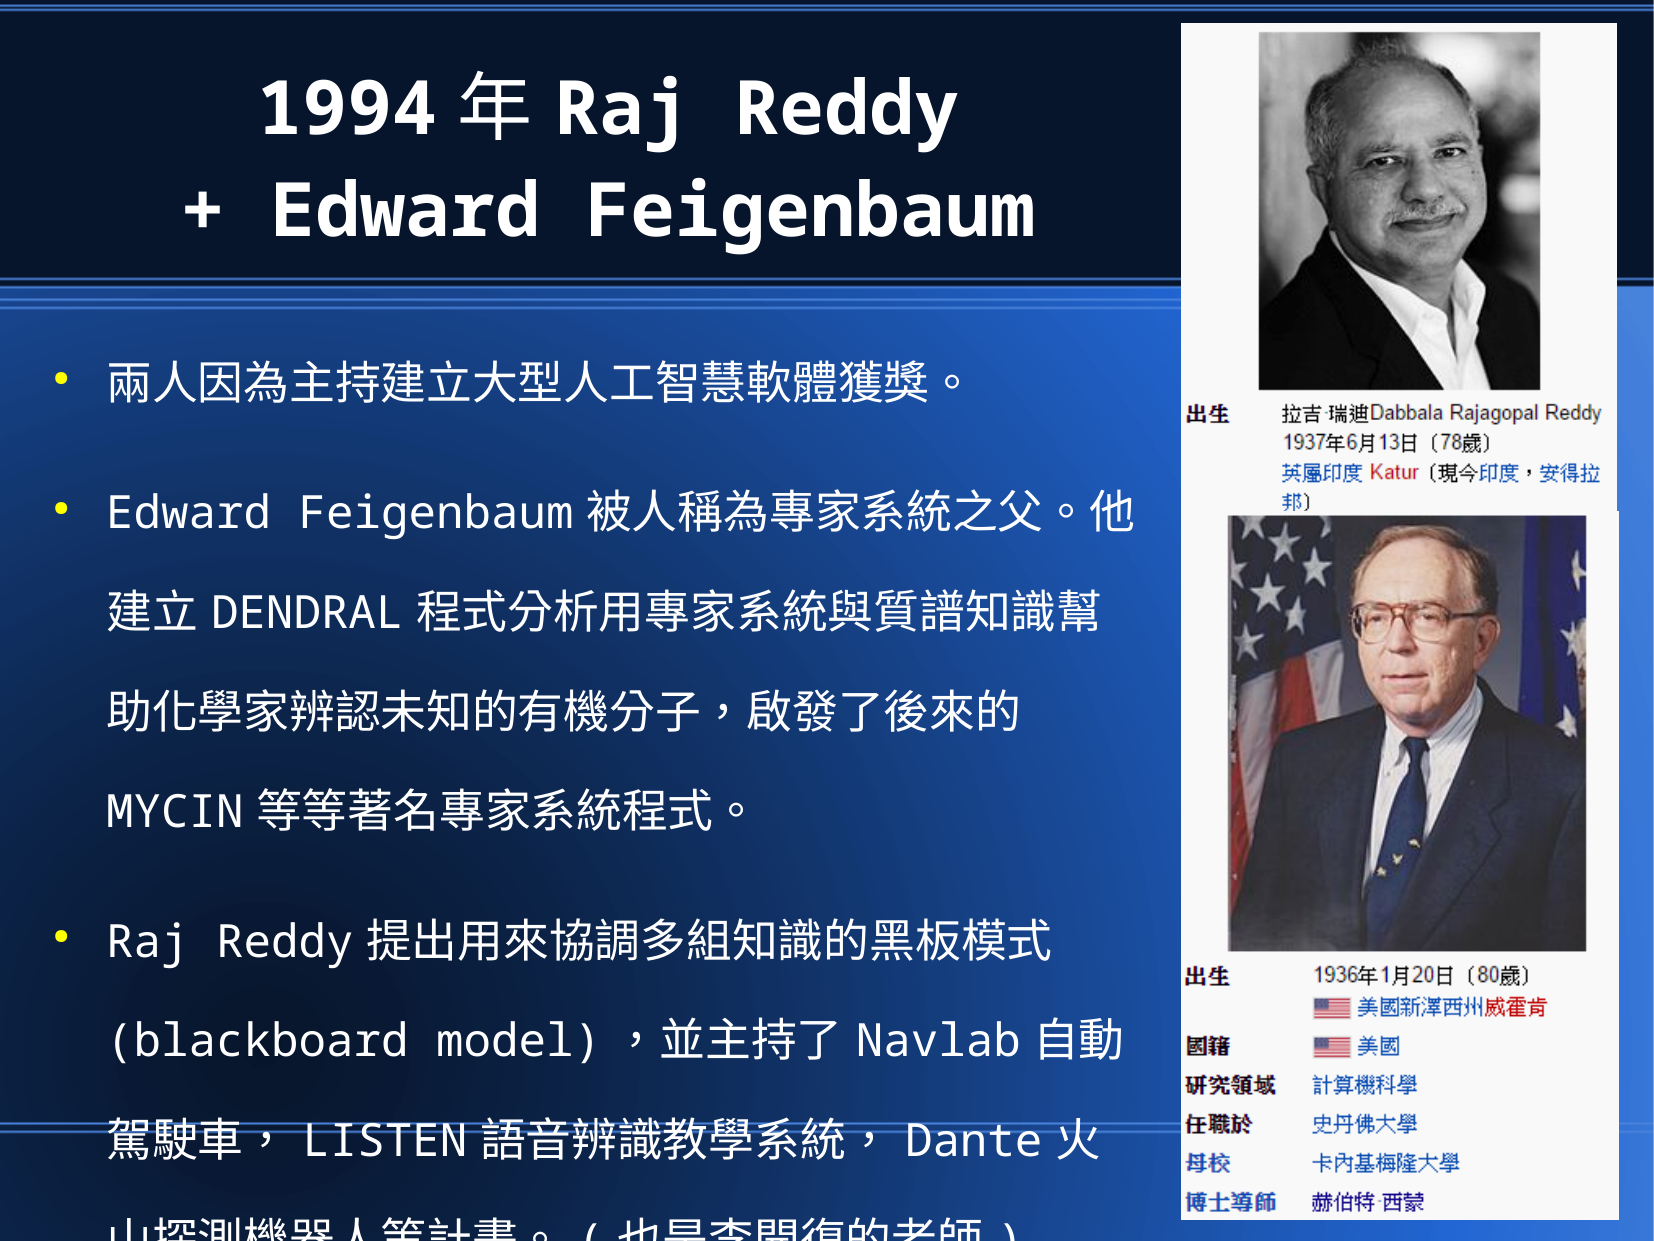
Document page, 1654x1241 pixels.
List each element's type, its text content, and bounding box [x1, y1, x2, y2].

picture [214, 1231, 222, 1237]
picture [970, 1232, 976, 1241]
picture [812, 1229, 820, 1241]
picture [317, 1222, 326, 1229]
picture [761, 1228, 772, 1232]
picture [643, 1229, 654, 1241]
picture [782, 1222, 793, 1226]
picture [0, 0, 1654, 1241]
picture [912, 1227, 922, 1233]
picture [852, 1228, 862, 1238]
picture [782, 1228, 793, 1232]
picture [630, 1233, 640, 1241]
picture [944, 1227, 951, 1234]
list 兩人因為主持建立大型人工智慧軟體獲獎。 Edward Feigenbaum被人稱為專家系統之父。他建立DENDRAL程式分析用專家系統與質譜知識幫助化學家辨認未知的有機分子，啟發了後來的MYCIN等等著名專家系統程式。 Raj Reddy提出用來協調多組知識的黑板模式(blackboard model)，並主持了Navlab自動駕駛車，LISTEN語音辨識教學系統，Dante火山探測機器人等計畫。(也是李開復的老師) [35, 313, 1146, 1168]
picture [214, 1223, 222, 1228]
picture [535, 1234, 545, 1241]
picture [961, 1232, 967, 1241]
title 1994年Raj Reddy + Edward Feigenbaum [82, 2, 1134, 303]
picture [761, 1222, 772, 1226]
picture [298, 1222, 306, 1229]
